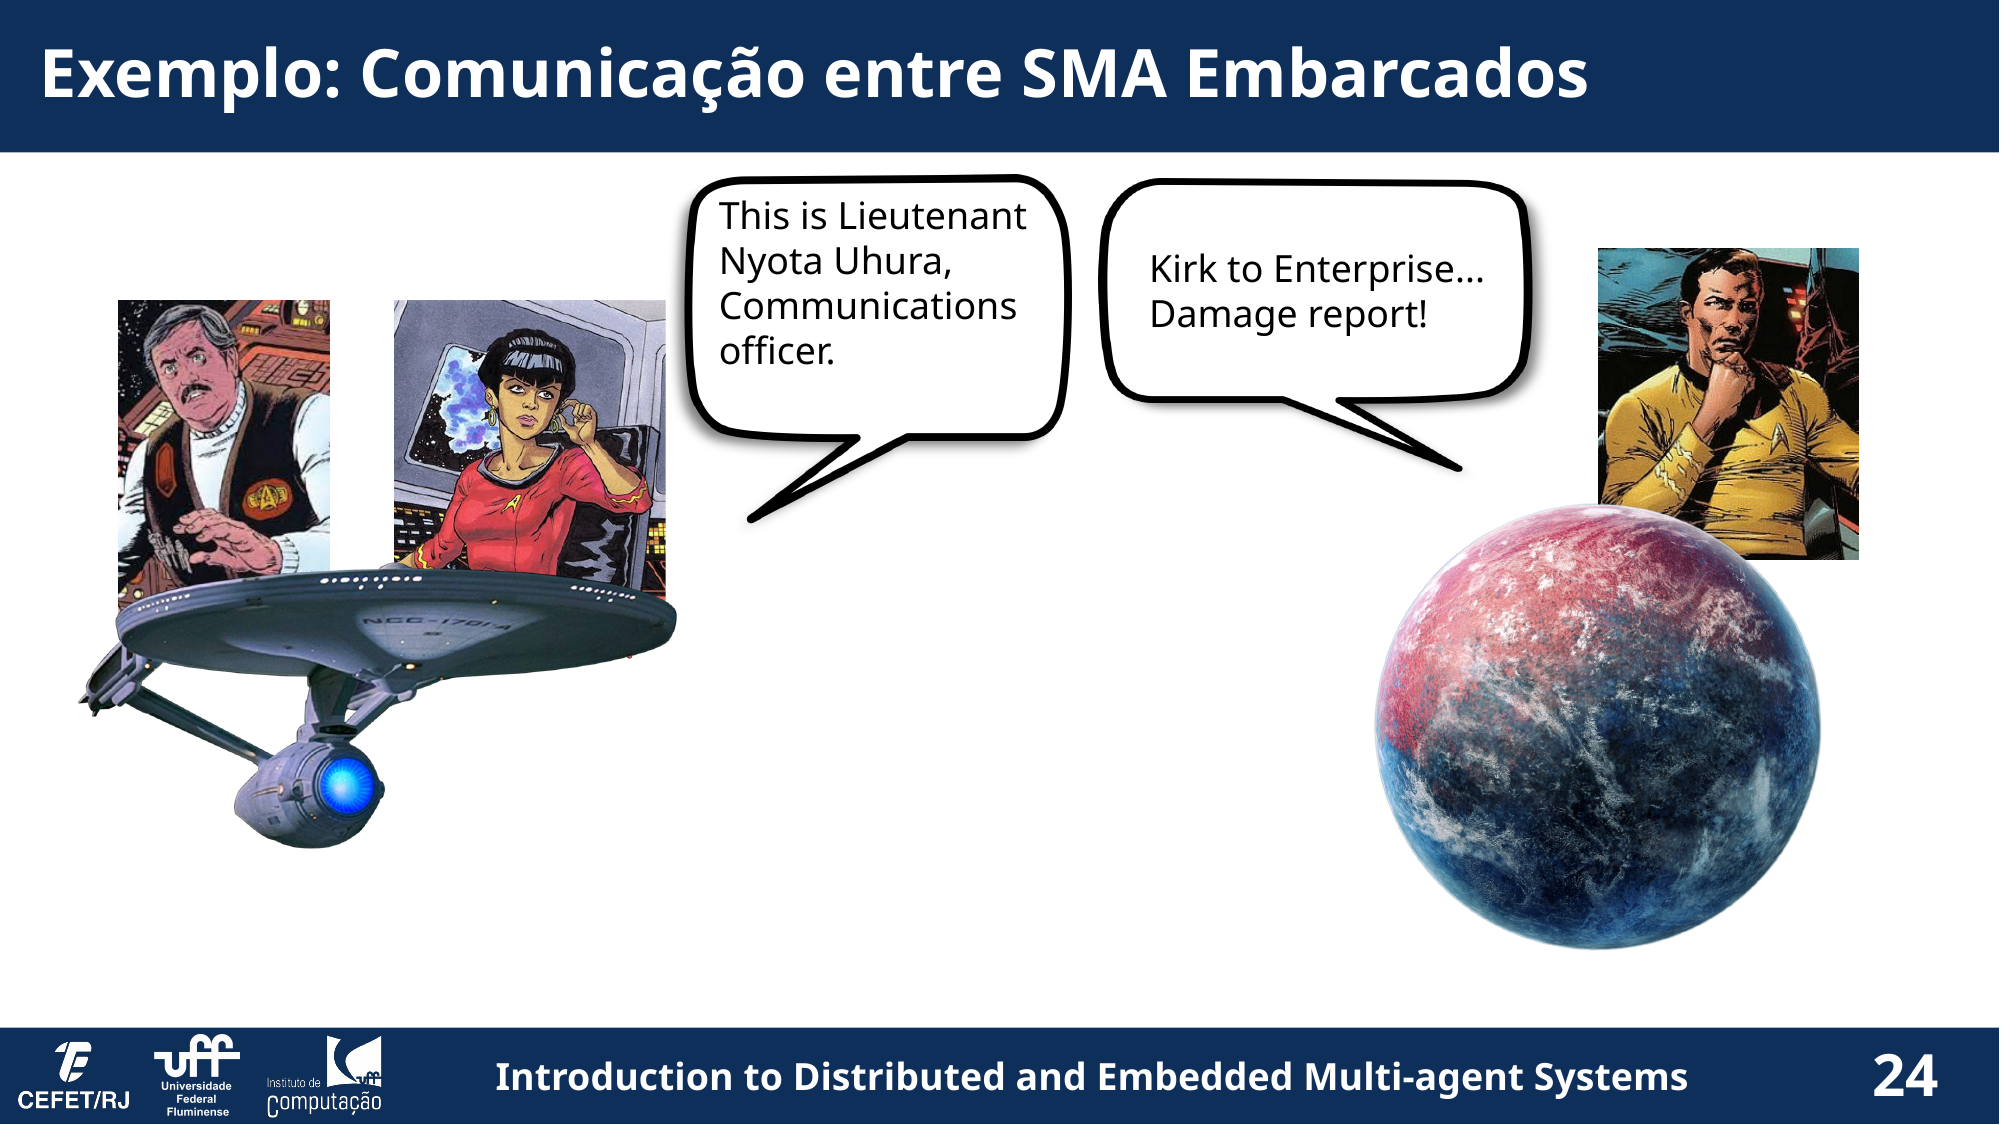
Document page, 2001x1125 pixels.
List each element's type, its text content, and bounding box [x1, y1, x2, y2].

text_box This is Lieutenant Nyota Uhura, Communications officer. [703, 184, 1055, 380]
picture [265, 1033, 383, 1118]
picture [153, 1033, 241, 1121]
picture [77, 174, 1072, 849]
picture [1098, 178, 1554, 487]
picture [1373, 248, 1859, 951]
text_box Kirk to Enterprise... Damage report! [1134, 237, 1554, 343]
text_box Exemplo: Comunicação entre SMA Embarcados [25, 23, 1999, 119]
picture [18, 1021, 129, 1125]
